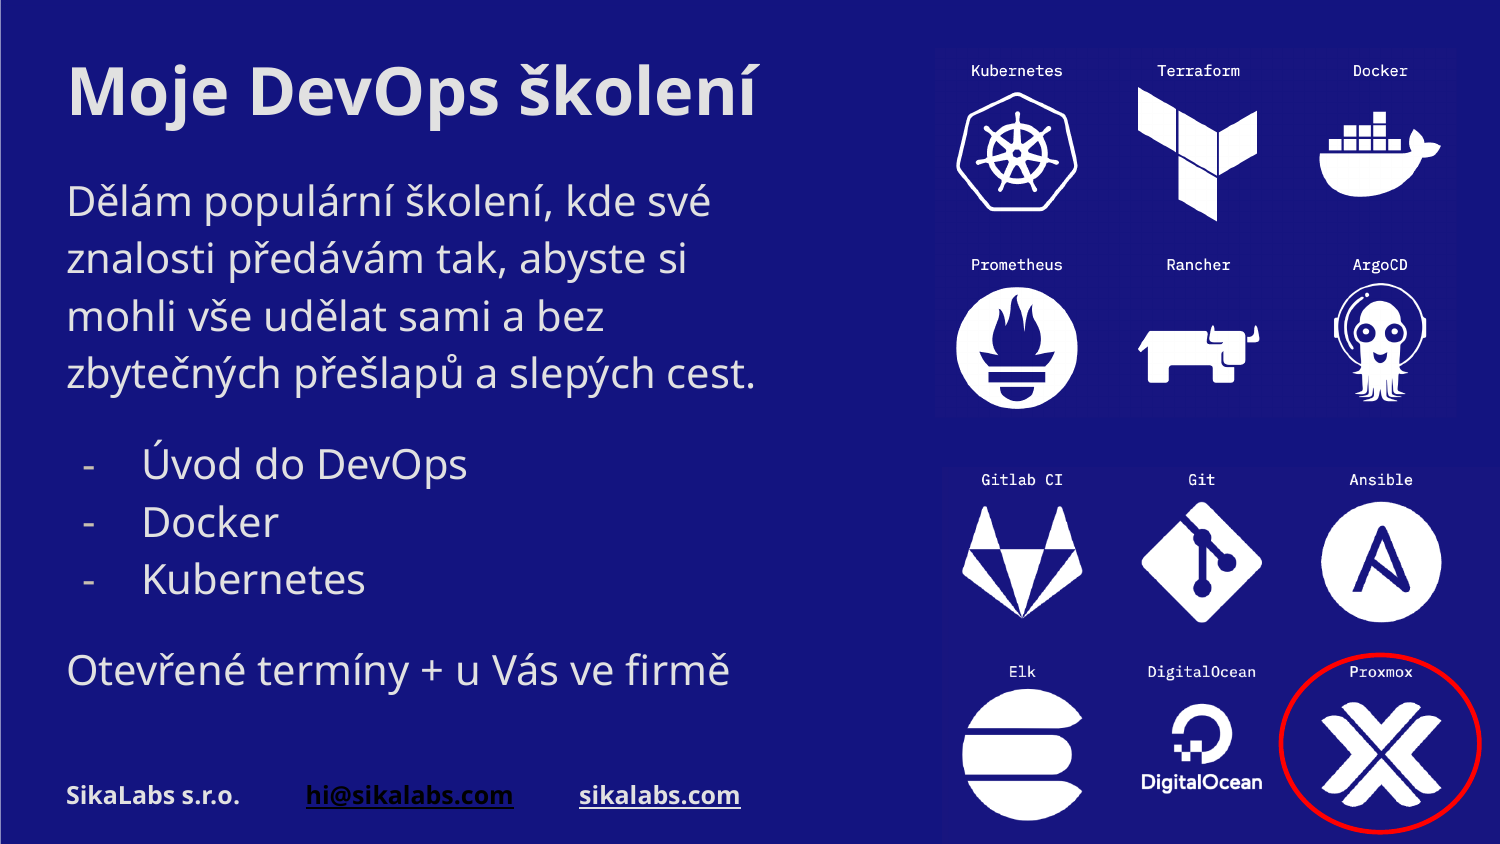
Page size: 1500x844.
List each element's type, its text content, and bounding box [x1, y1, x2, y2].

picture [0, 0, 1500, 844]
list Dělám populární školení, kde své znalosti předávám tak, abyste si mohli vše udělat sami a bez zbytečných přešlapů a slepých cest. Úvod do DevOps Docker Kubernetes Otevřené termíny + u Vás ve firmě [51, 152, 808, 692]
title Moje DevOps školení [51, 33, 1449, 128]
